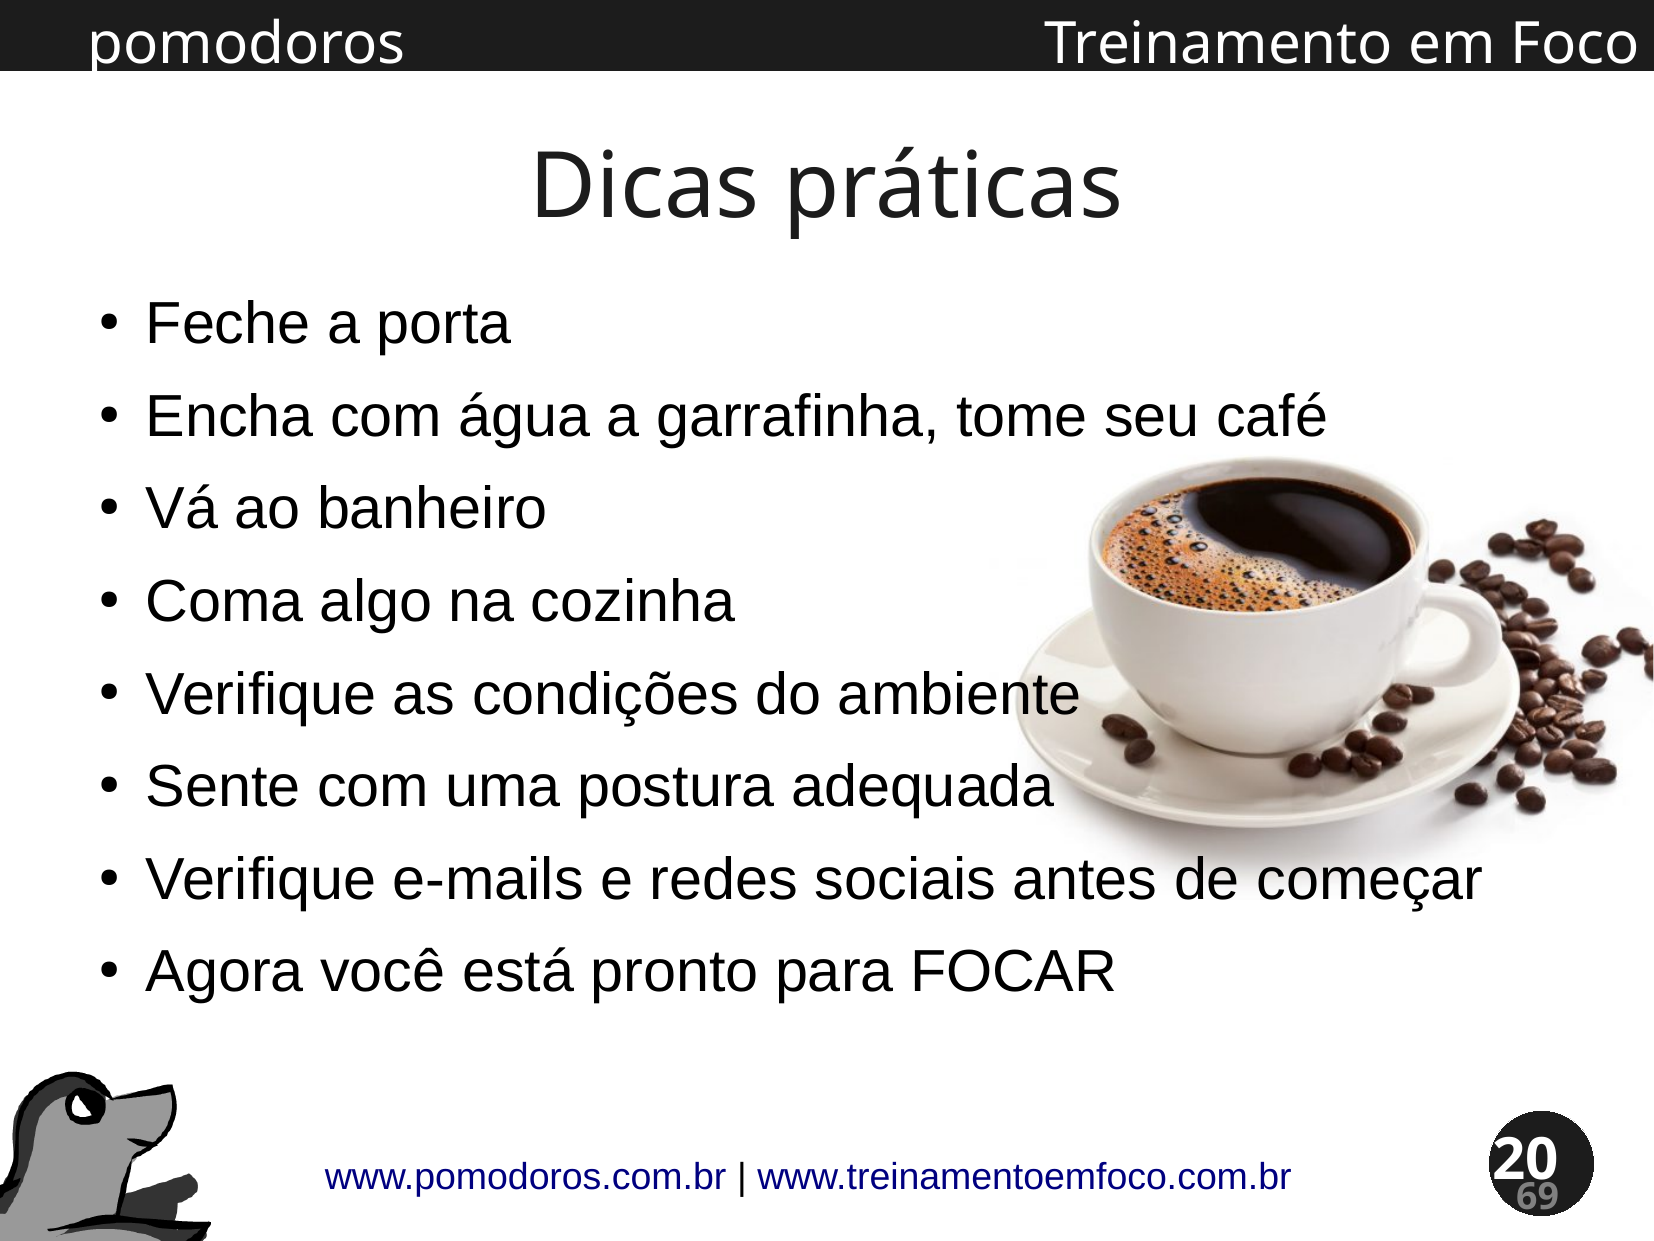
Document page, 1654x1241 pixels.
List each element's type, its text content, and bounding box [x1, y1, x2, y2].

title Dicas práticas [82, 78, 1571, 287]
picture [1571, 436, 1654, 900]
picture [0, 1003, 249, 1241]
list Feche a porta Encha com água a garrafinha, tome seu café Vá ao banheiro Coma algo na cozinha Verifique as condições do ambiente Sente com uma postura adequada Verifique e-mails e redes sociais antes de começar Agora você está pronto para FOCAR [82, 290, 1571, 1010]
